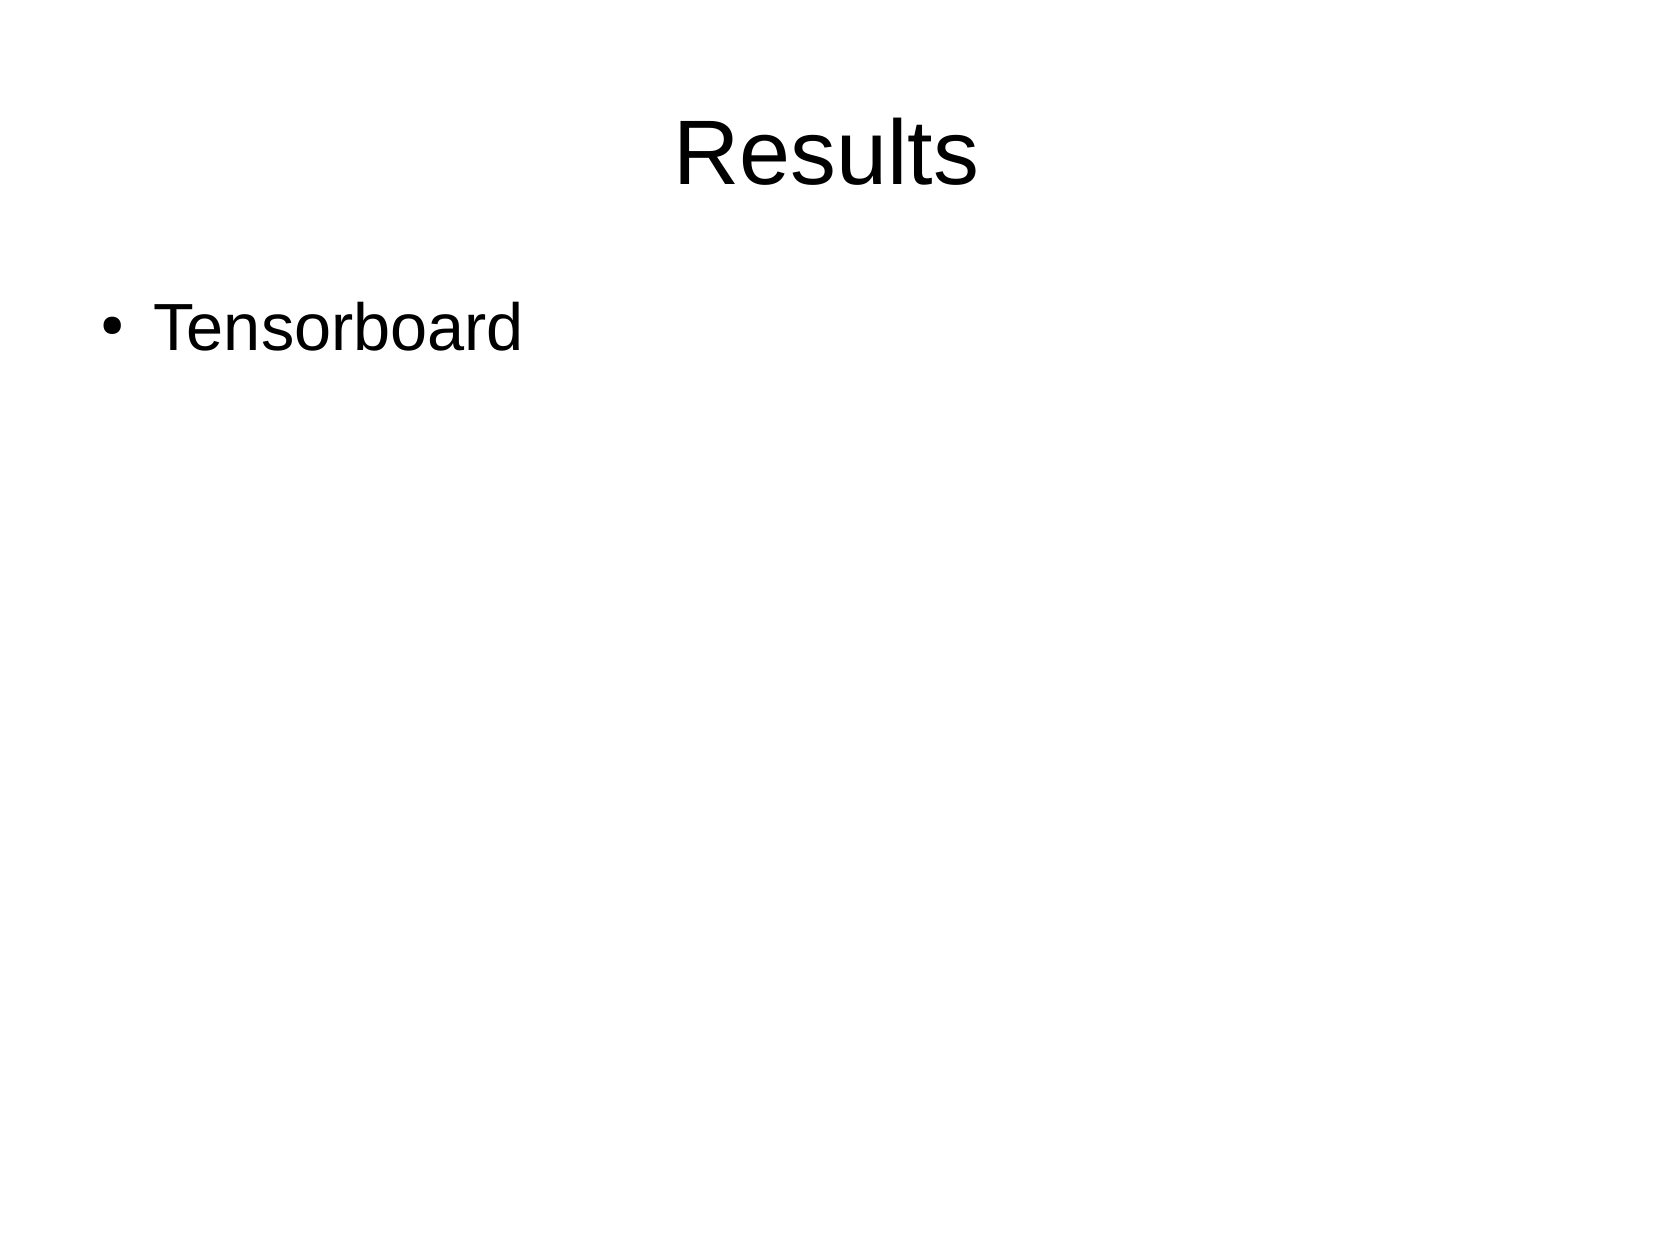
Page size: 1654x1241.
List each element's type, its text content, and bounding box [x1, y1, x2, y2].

title Results [82, 49, 1571, 257]
list Tensorboard [82, 290, 1571, 1010]
